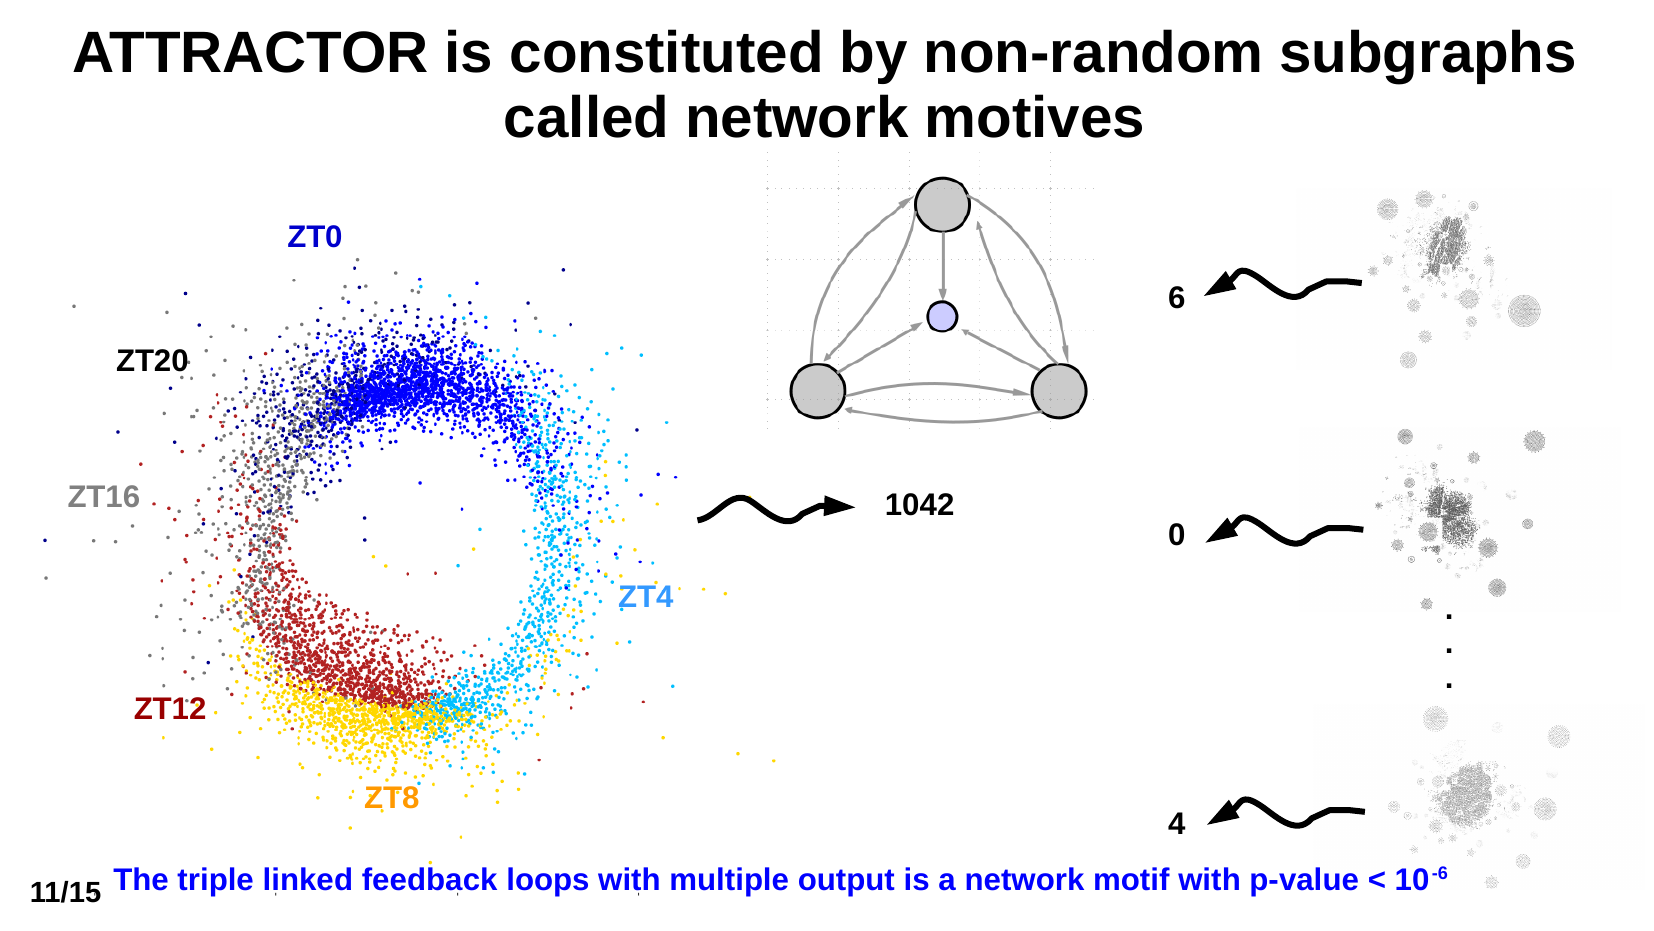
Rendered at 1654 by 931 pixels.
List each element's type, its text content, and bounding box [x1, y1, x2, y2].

text_box The triple linked feedback loops with multiple output is a network motif with p-value < 10-6 [98, 855, 1531, 931]
text_box 6 [1153, 273, 1319, 373]
text_box 1042 [870, 480, 1036, 579]
picture [1313, 704, 1645, 890]
text_box ZT16 [52, 471, 218, 571]
title ATTRACTOR is constituted by non-random subgraphs called network motives [30, 0, 1621, 197]
text_box 11/15 [15, 840, 121, 917]
picture [0, 149, 1096, 901]
text_box ZT20 [101, 335, 267, 435]
text_box ZT0 [272, 211, 438, 311]
picture [1296, 188, 1612, 370]
text_box ZT8 [349, 772, 515, 855]
text_box . . . [1430, 583, 1596, 703]
text_box ZT4 [603, 571, 769, 671]
text_box ZT12 [119, 684, 285, 783]
text_box 4 [1153, 799, 1319, 855]
text_box 0 [1153, 509, 1319, 609]
picture [1299, 427, 1621, 612]
